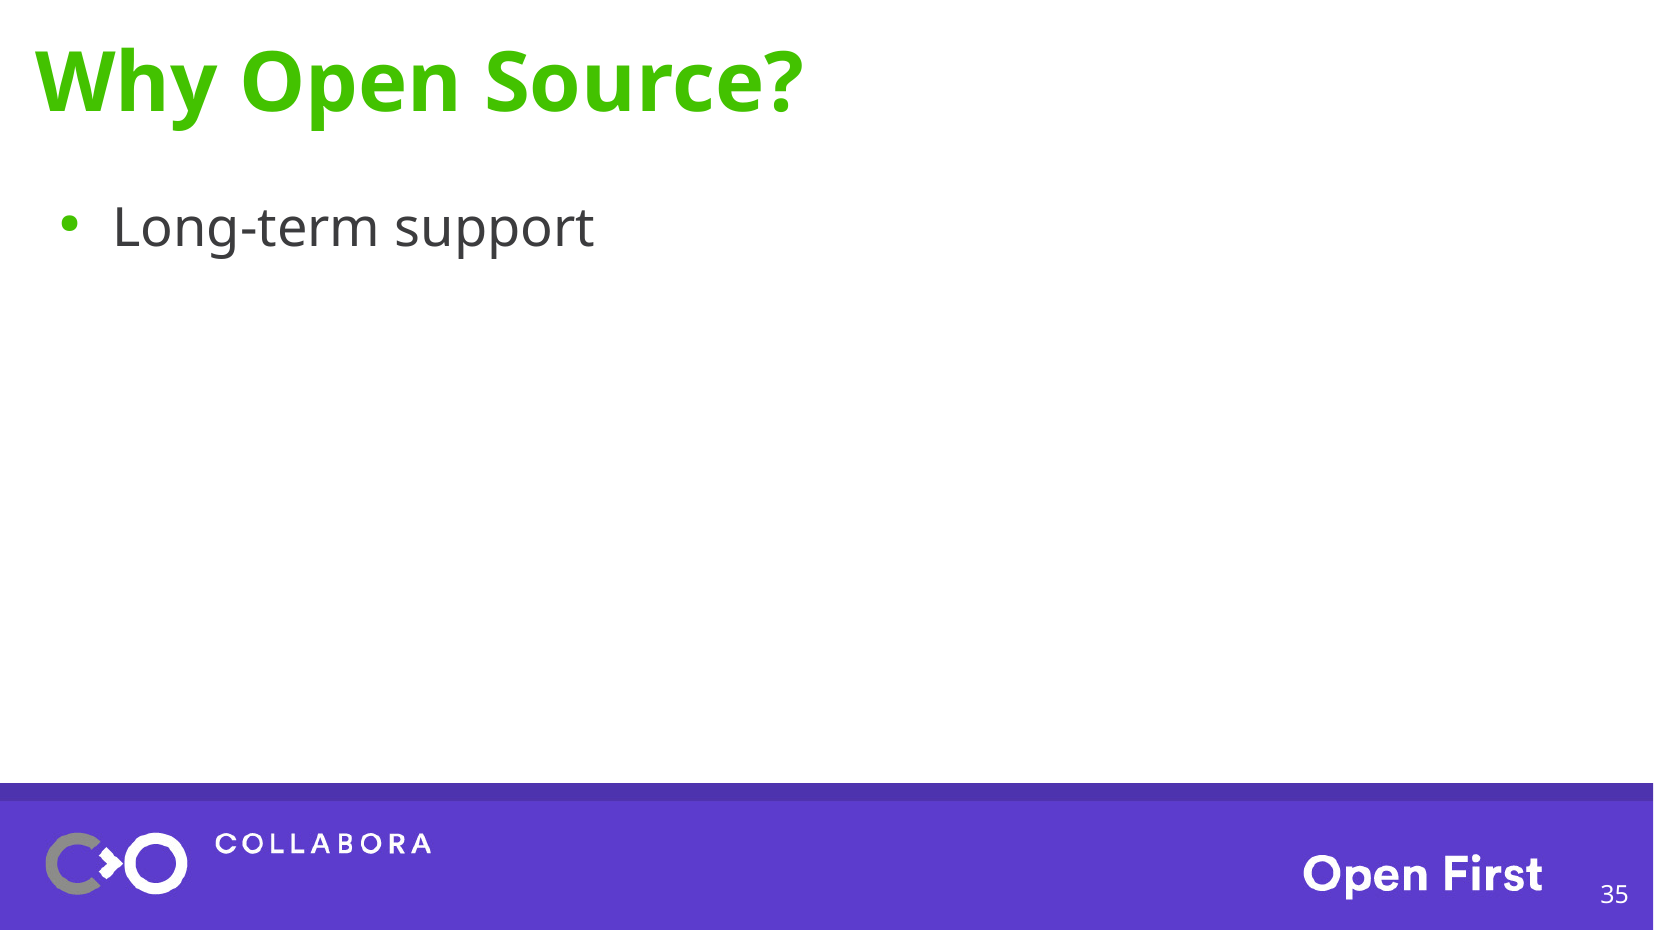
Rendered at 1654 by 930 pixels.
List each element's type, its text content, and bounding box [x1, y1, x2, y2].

list Long-term support [41, 160, 1613, 804]
picture [0, 0, 1654, 930]
title Why Open Source? [35, 28, 1608, 192]
